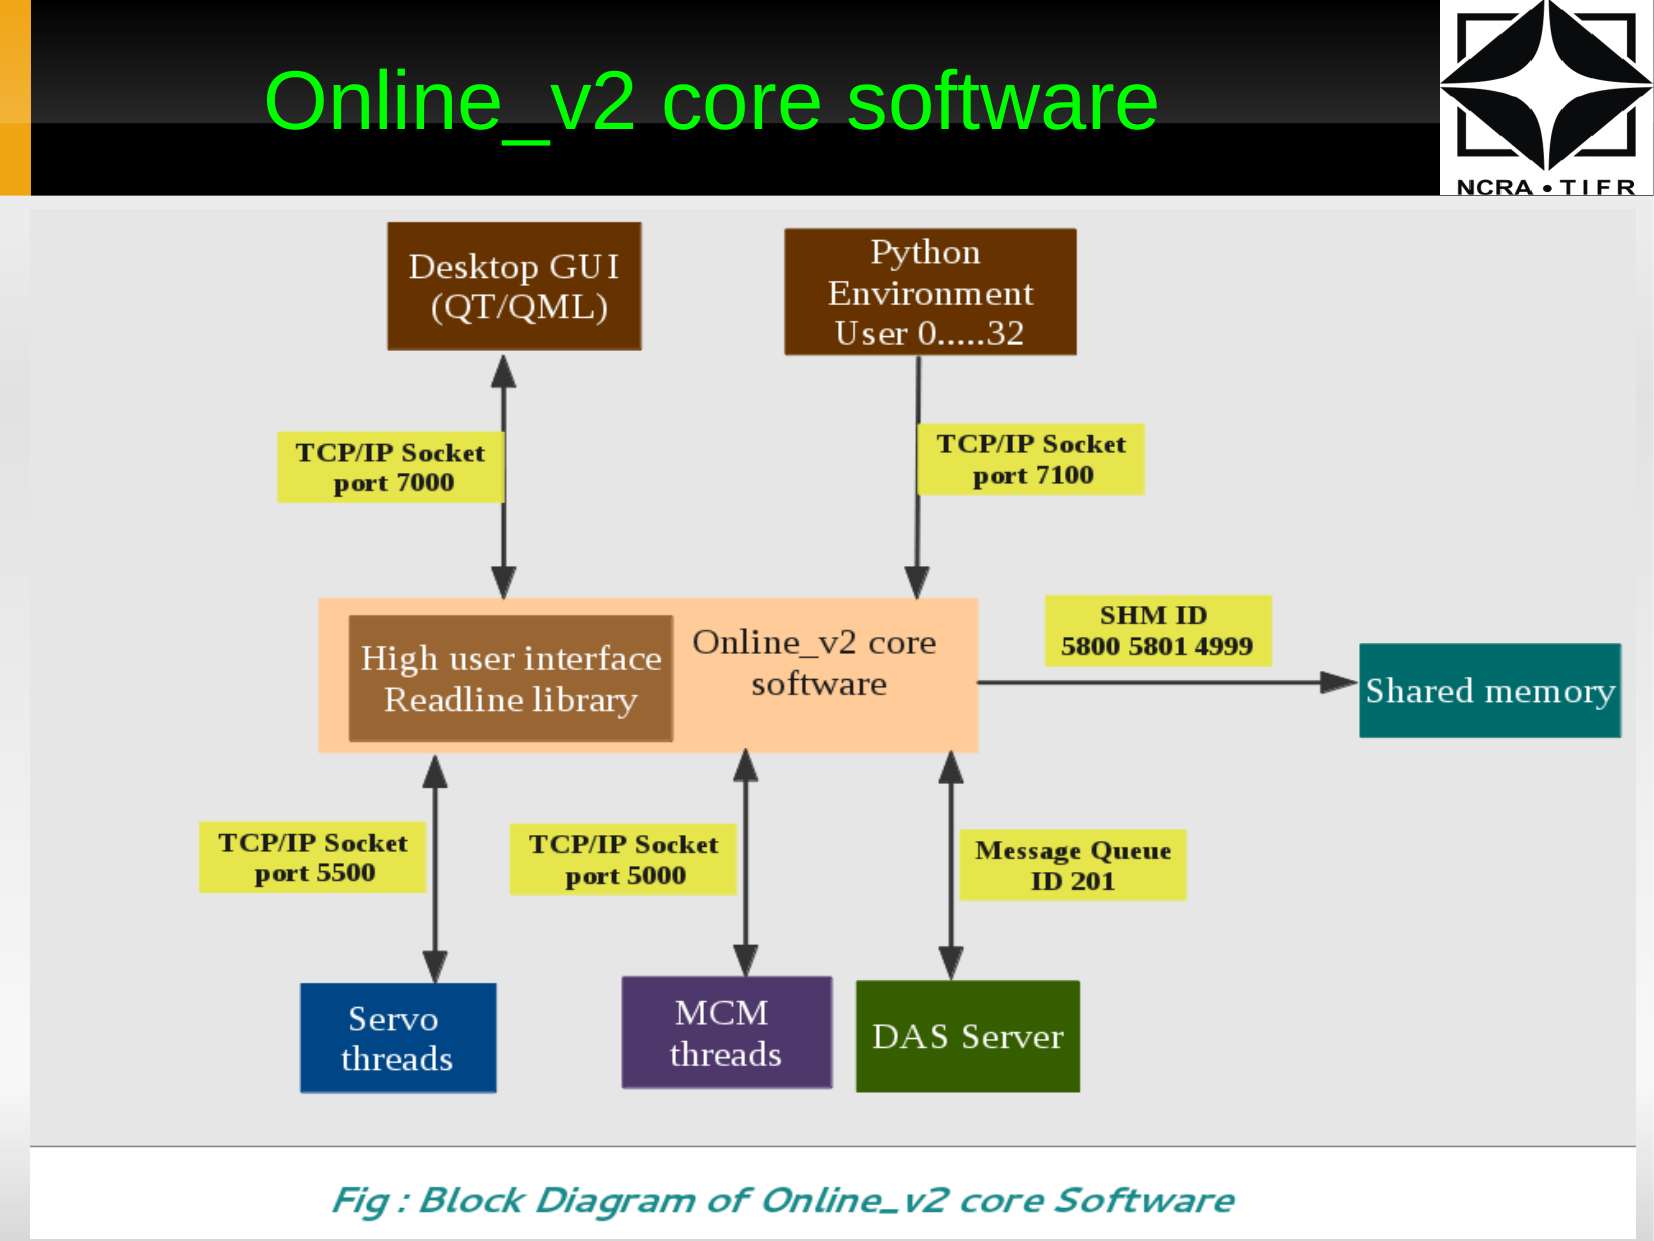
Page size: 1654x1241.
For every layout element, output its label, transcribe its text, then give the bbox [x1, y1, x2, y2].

text_box Online_v2 core software [0, 46, 1426, 155]
picture [0, 0, 1654, 1241]
